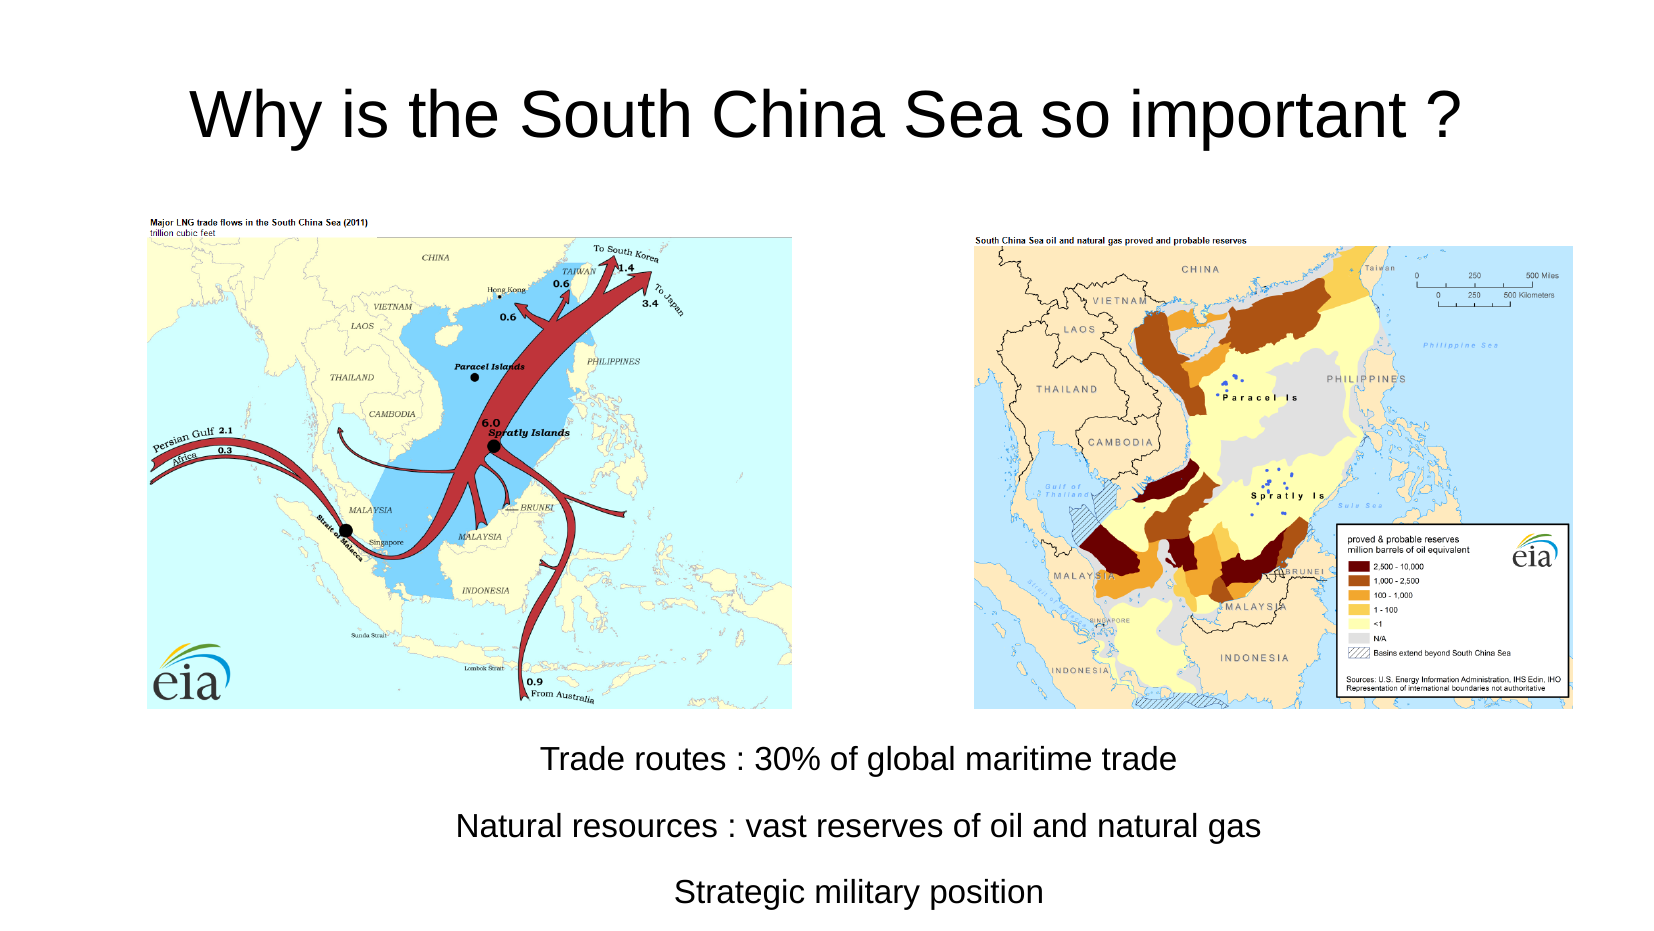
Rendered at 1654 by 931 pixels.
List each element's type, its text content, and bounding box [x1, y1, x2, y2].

list Trade routes : 30% of global maritime trade Natural resources : vast reserves of oil and natural gas Strategic military position [82, 674, 1565, 912]
picture [147, 217, 792, 709]
picture [974, 236, 1573, 709]
title Why is the South China Sea so important ? [82, 37, 1571, 193]
